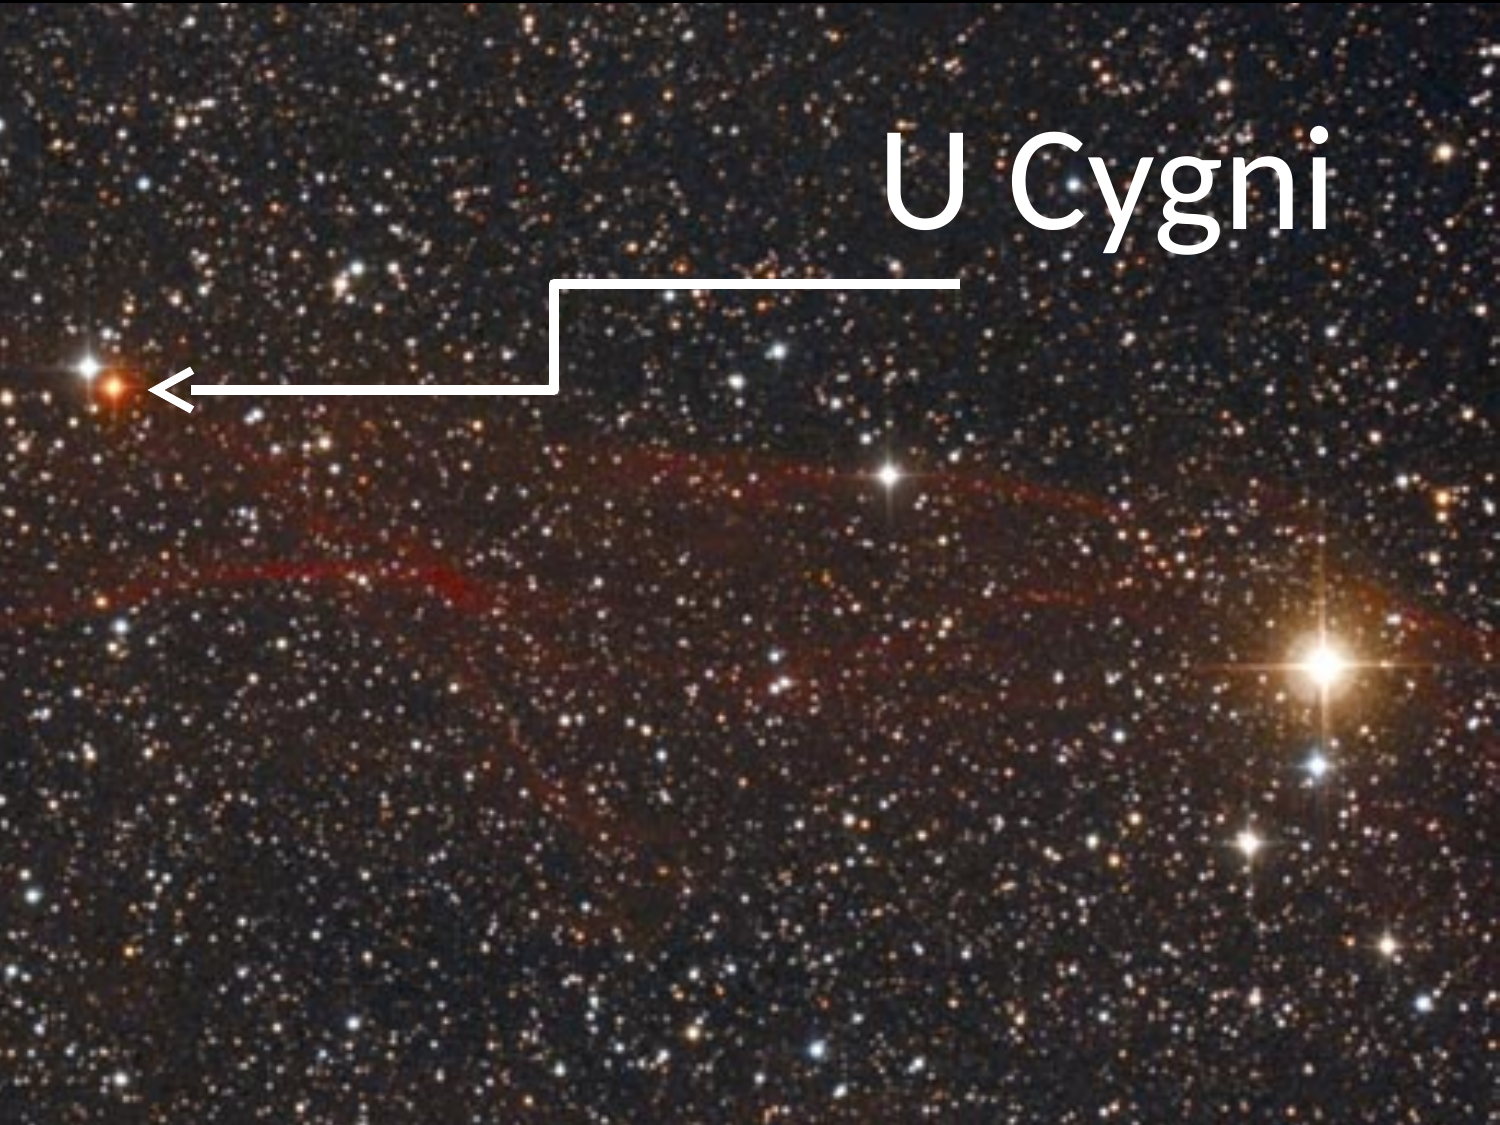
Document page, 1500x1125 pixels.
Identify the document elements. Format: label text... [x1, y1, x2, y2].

text_box U Cygni [862, 71, 1413, 267]
picture [0, 3, 1500, 1125]
